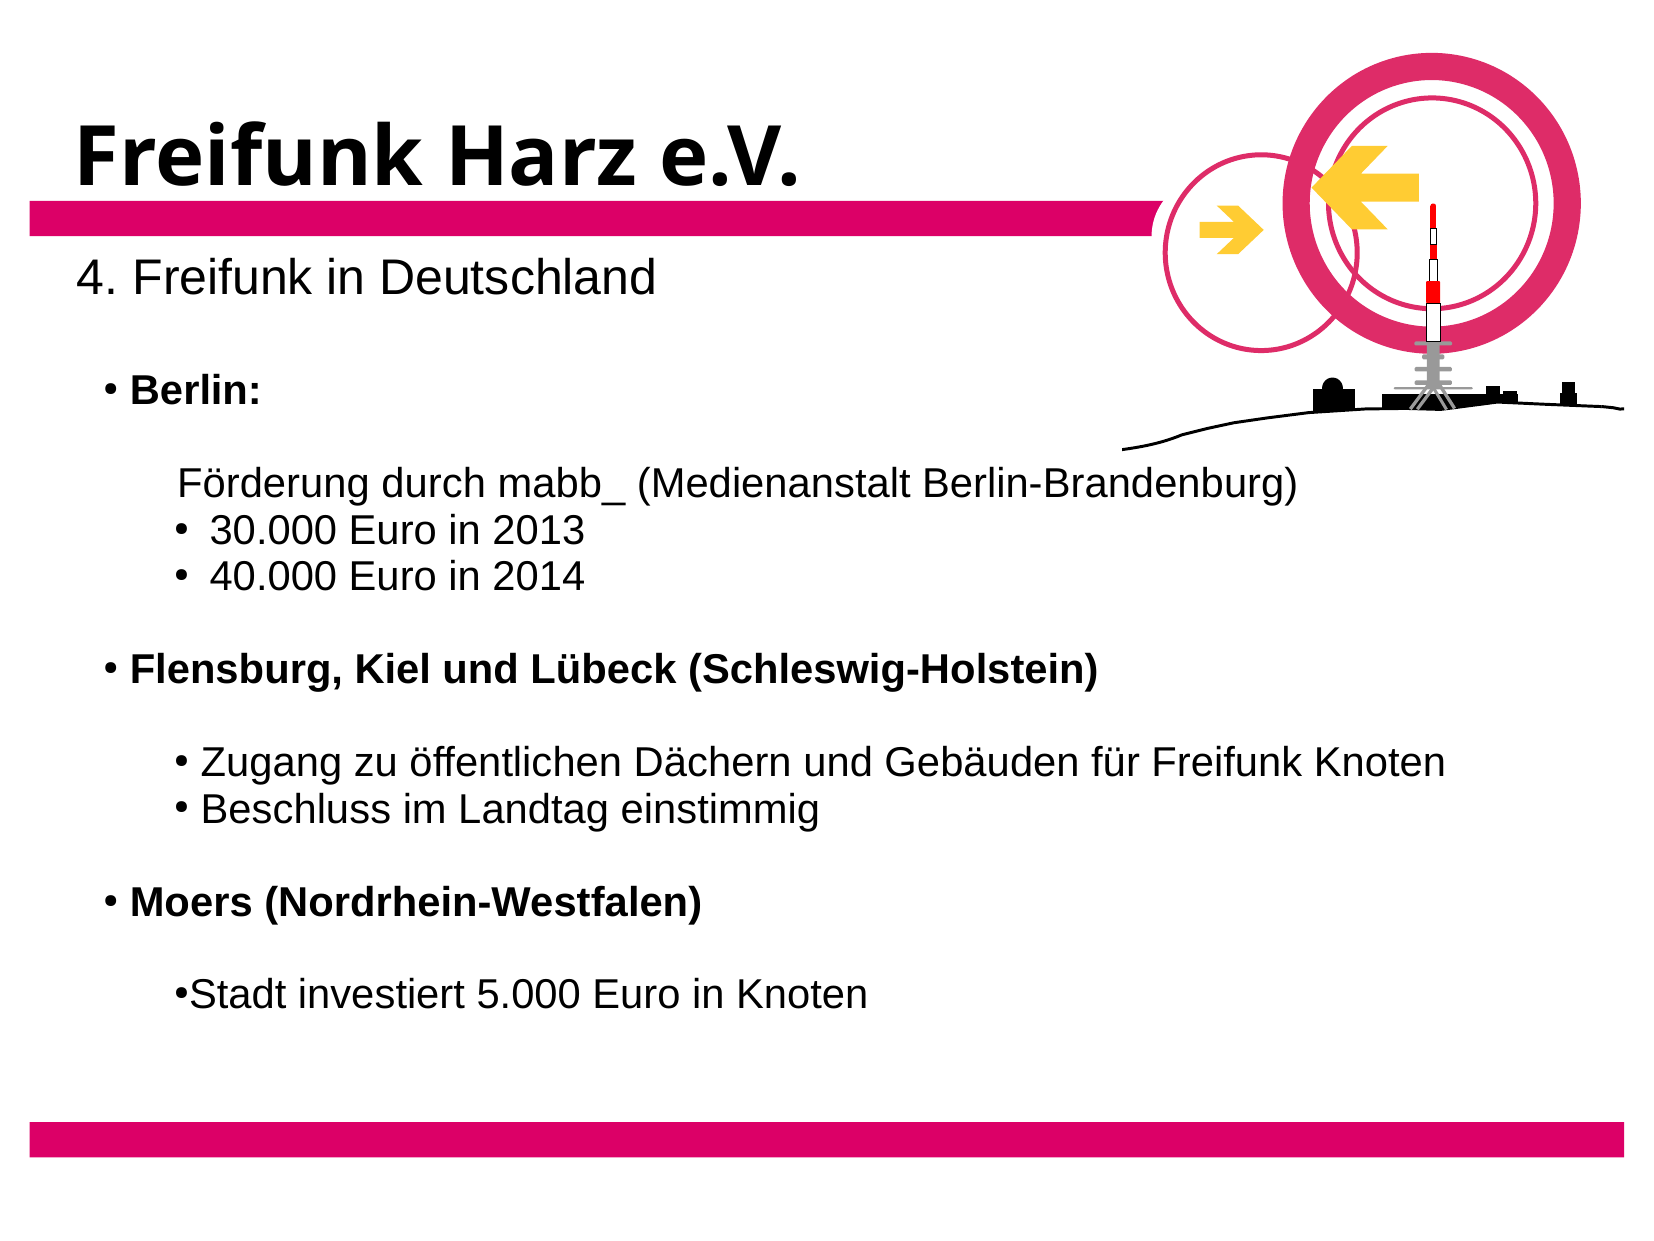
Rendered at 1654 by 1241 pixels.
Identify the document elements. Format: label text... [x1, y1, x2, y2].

text_box Berlin: Förderung durch mabb_ (Medienanstalt Berlin-Brandenburg) 30.000 Euro in 2013 40.000 Euro in 2014 Flensburg, Kiel und Lübeck (Schleswig-Holstein) Zugang zu öffentlichen Dächern und Gebäuden für Freifunk Knoten Beschluss im Landtag einstimmig Moers (Nordrhein-Westfalen) Stadt investiert 5.000 Euro in Knoten [88, 359, 1536, 1034]
subtitle 4. Freifunk in Deutschland [76, 218, 697, 337]
